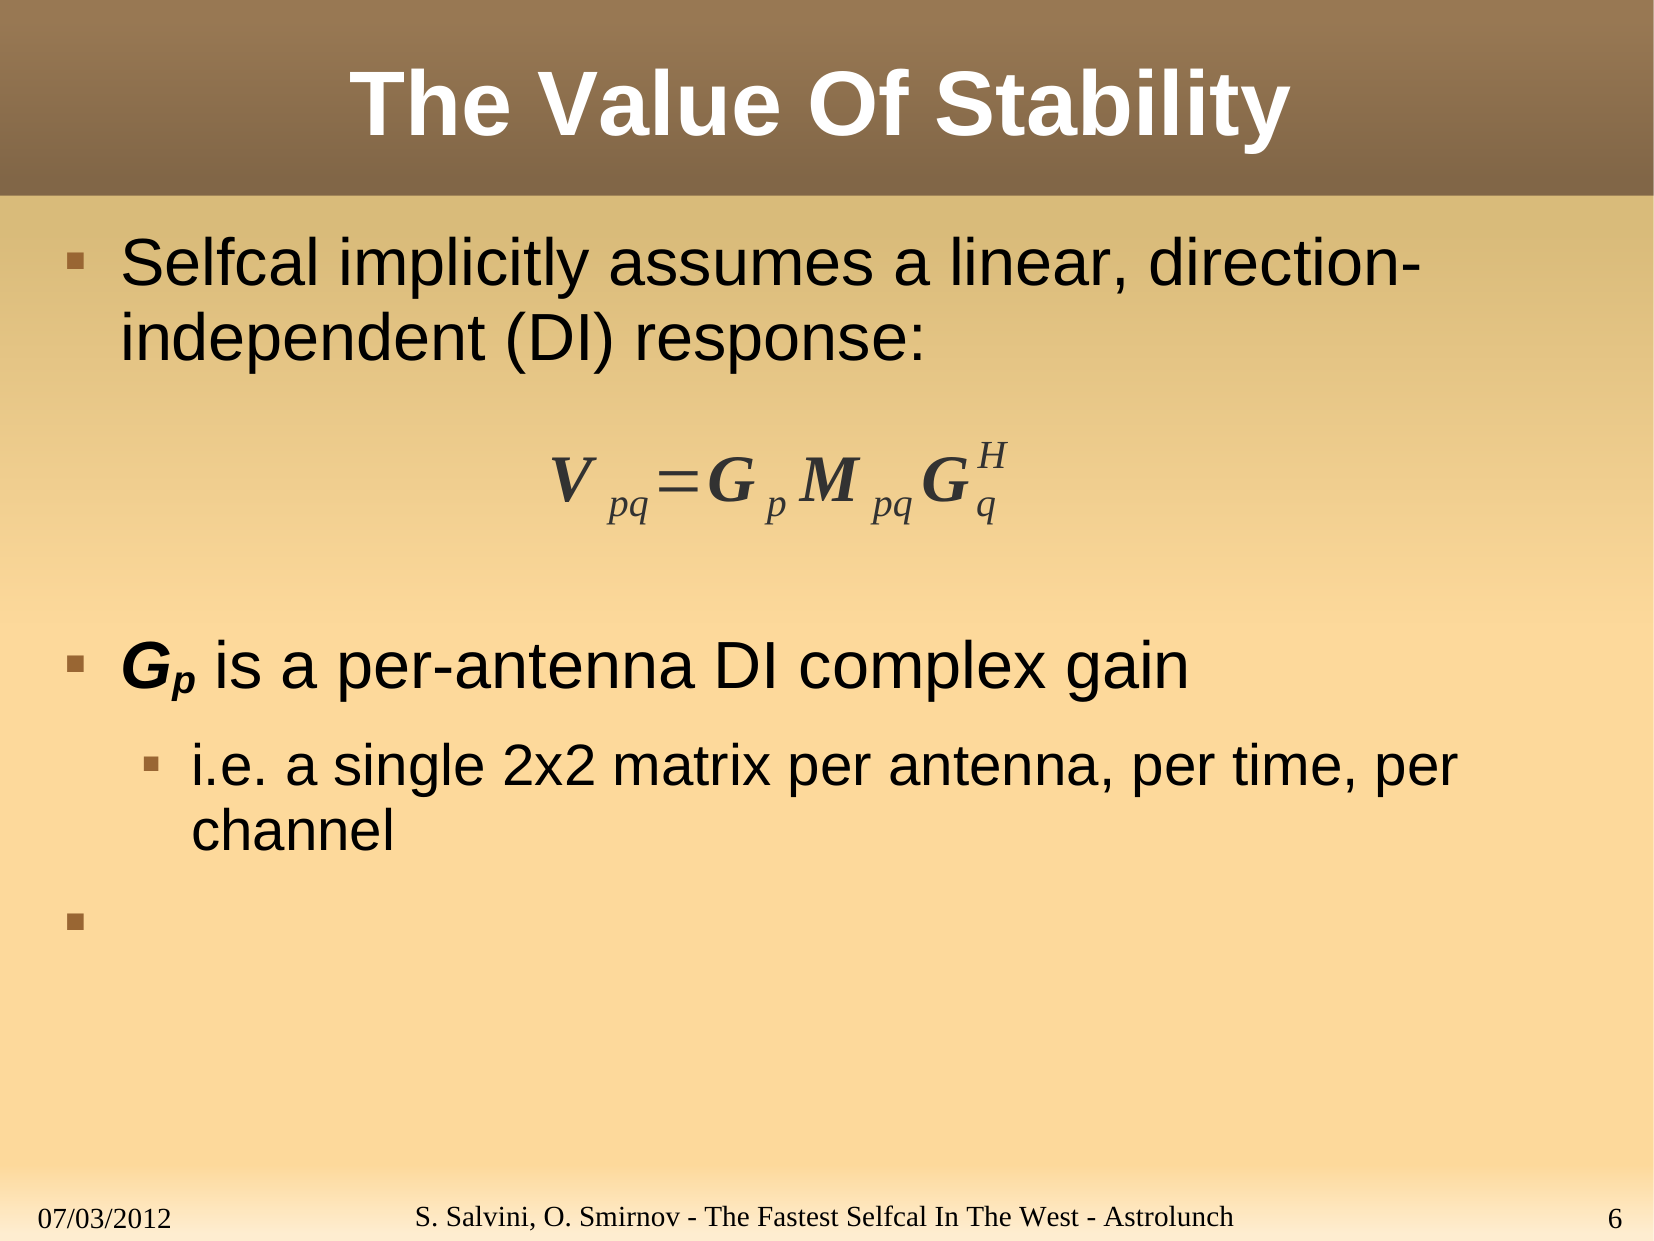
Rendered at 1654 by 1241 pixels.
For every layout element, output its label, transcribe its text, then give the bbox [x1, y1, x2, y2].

chart [541, 432, 1013, 526]
picture [0, 0, 1654, 1241]
title The Value Of Stability [76, 7, 1565, 200]
list Selfcal implicitly assumes a linear, direction-independent (DI) response: Gp is a per-antenna DI complex gain i.e. a single 2x2 matrix per antenna, per time, per channel [49, 225, 1613, 1126]
